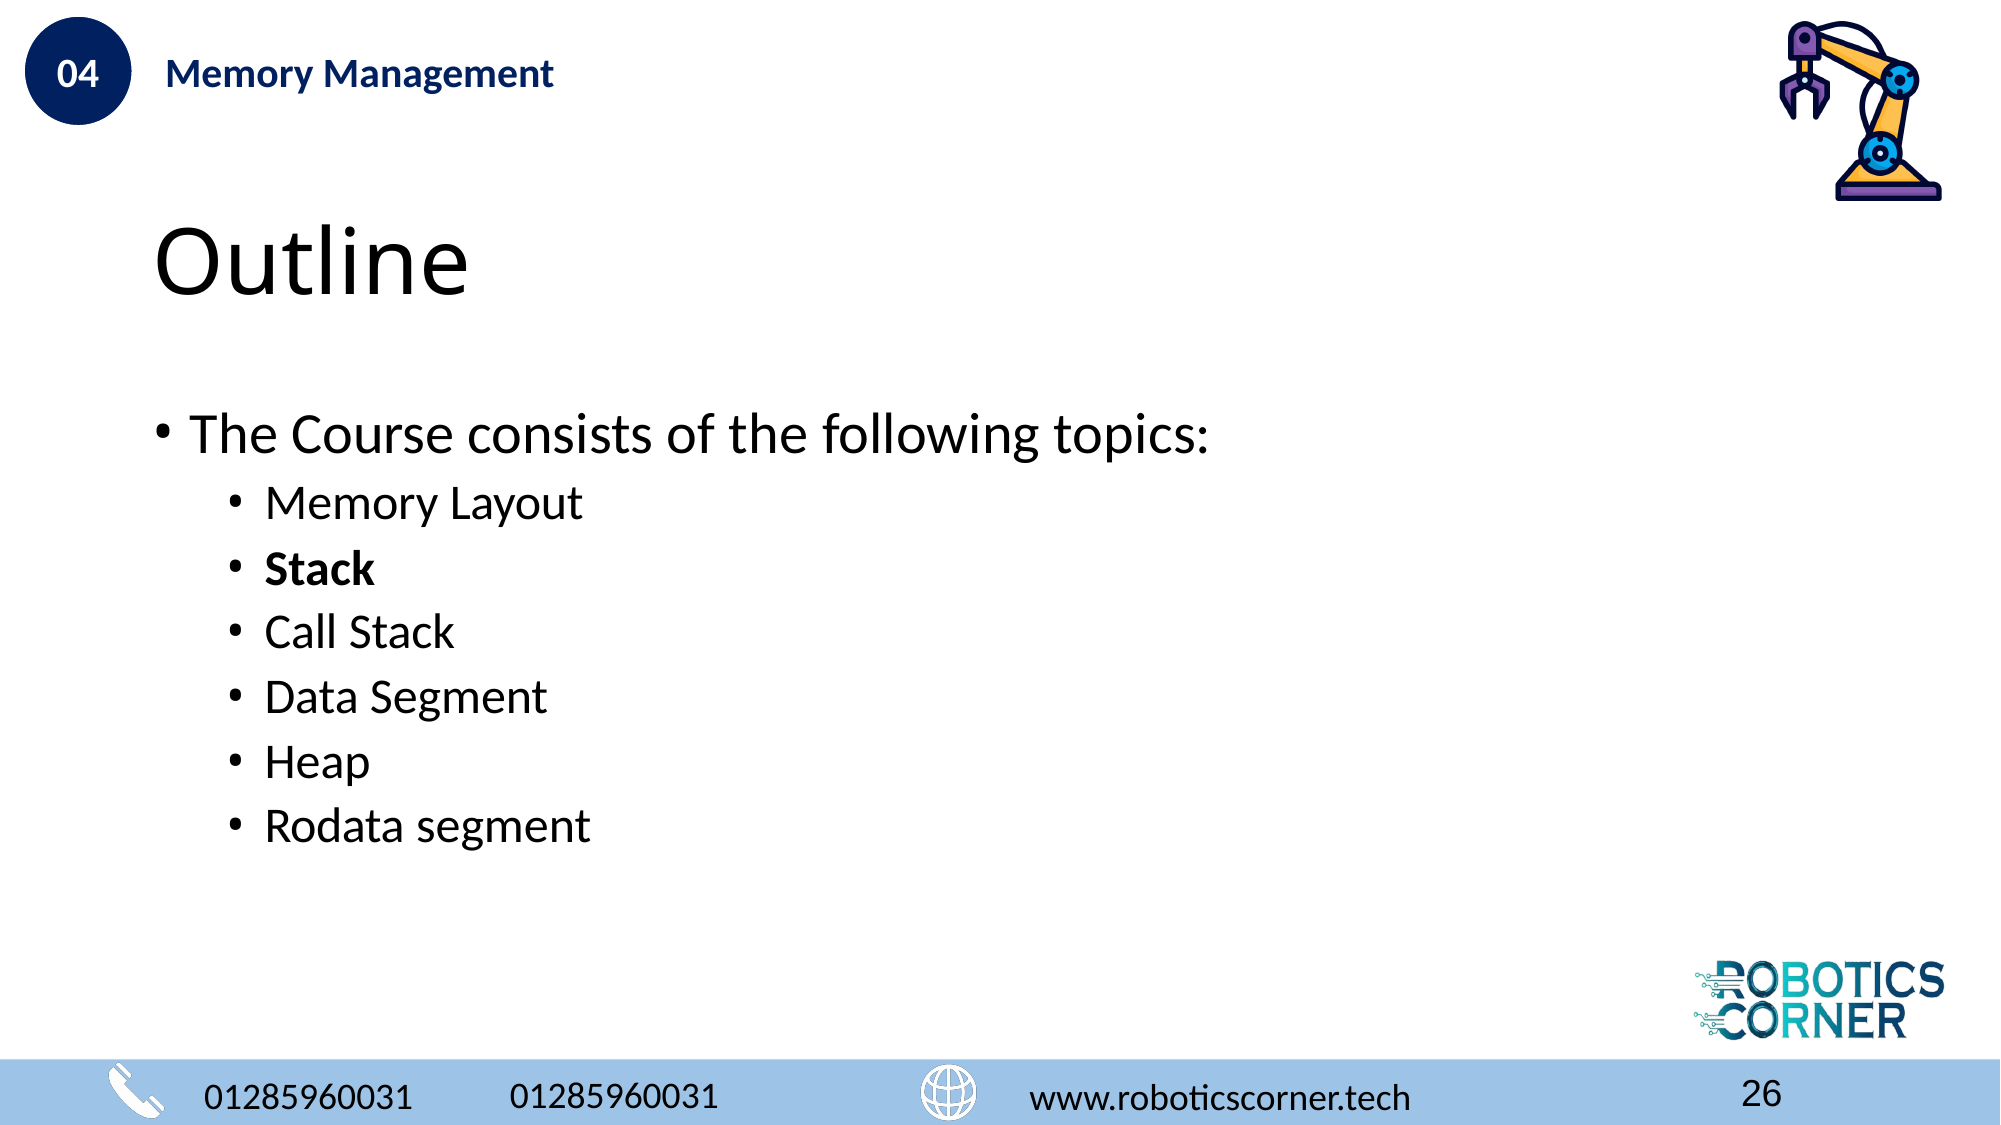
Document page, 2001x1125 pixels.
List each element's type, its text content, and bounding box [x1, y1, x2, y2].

text_box 04 [22, 14, 134, 128]
picture [915, 1059, 981, 1125]
picture [1680, 859, 1953, 1125]
text_box The Course consists of the following topics: Memory Layout Stack Call Stack Data Segment Heap Rodata segment [149, 387, 1215, 853]
picture [1771, 21, 1950, 201]
text_box Memory Management [150, 38, 622, 103]
title Outline [150, 145, 781, 369]
text_box <number> [1726, 1065, 1927, 1125]
picture [103, 1057, 170, 1124]
